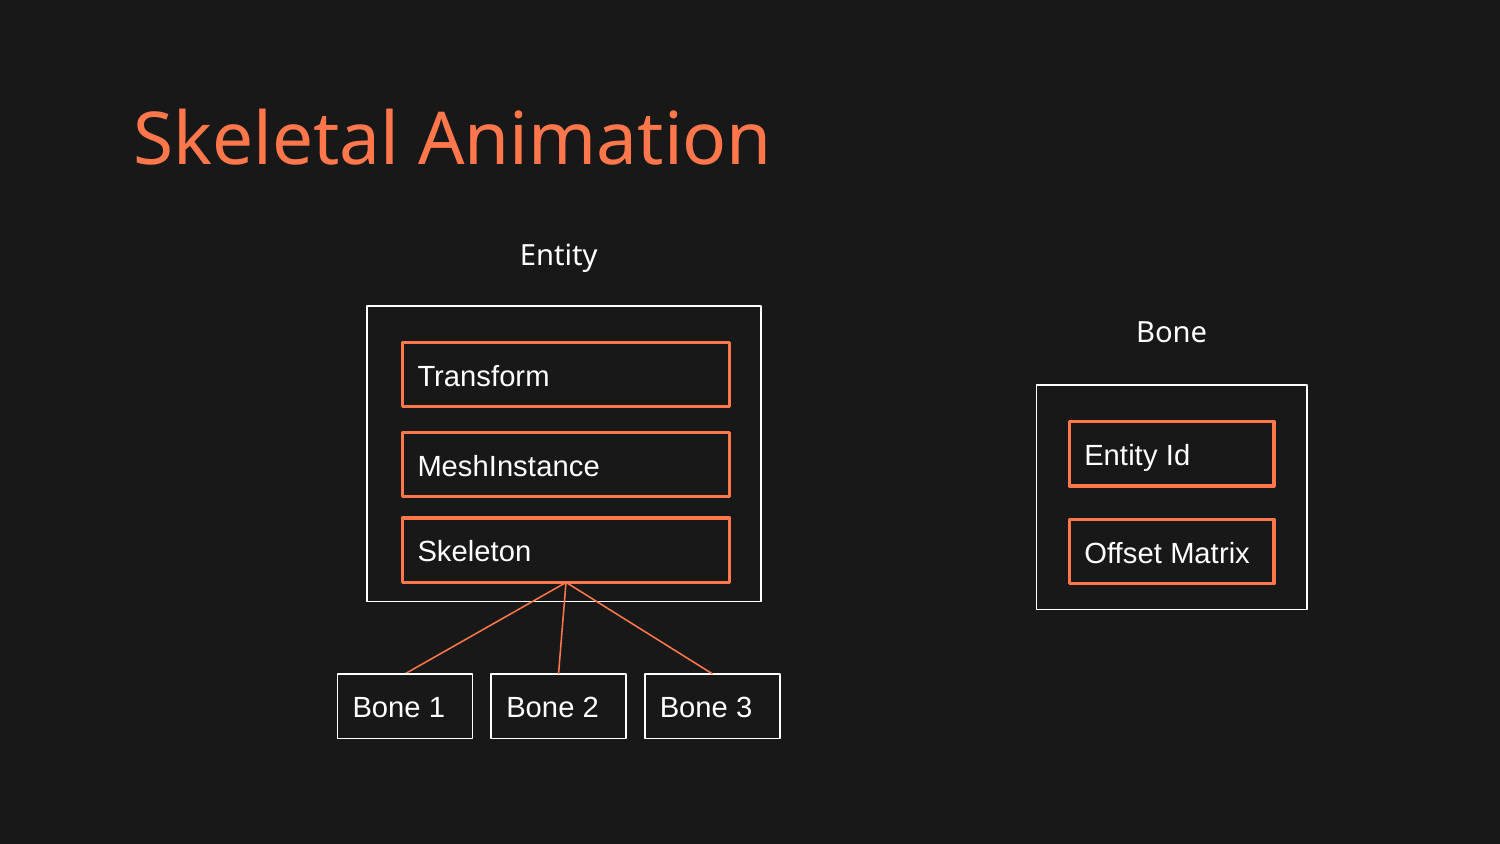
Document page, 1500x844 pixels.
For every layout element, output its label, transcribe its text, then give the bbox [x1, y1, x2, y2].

text_box MeshInstance [402, 432, 730, 497]
text_box Entity Id [1069, 421, 1275, 486]
text_box Bone 3 [644, 673, 780, 739]
text_box Skeleton [402, 517, 730, 583]
text_box Bone [1060, 298, 1283, 364]
text_box Offset Matrix [1069, 519, 1275, 584]
text_box Entity [447, 221, 670, 287]
text_box Transform [402, 342, 730, 407]
title Skeletal Animation [118, 88, 1382, 183]
text_box Bone 2 [491, 673, 627, 739]
text_box Bone 1 [337, 673, 473, 739]
